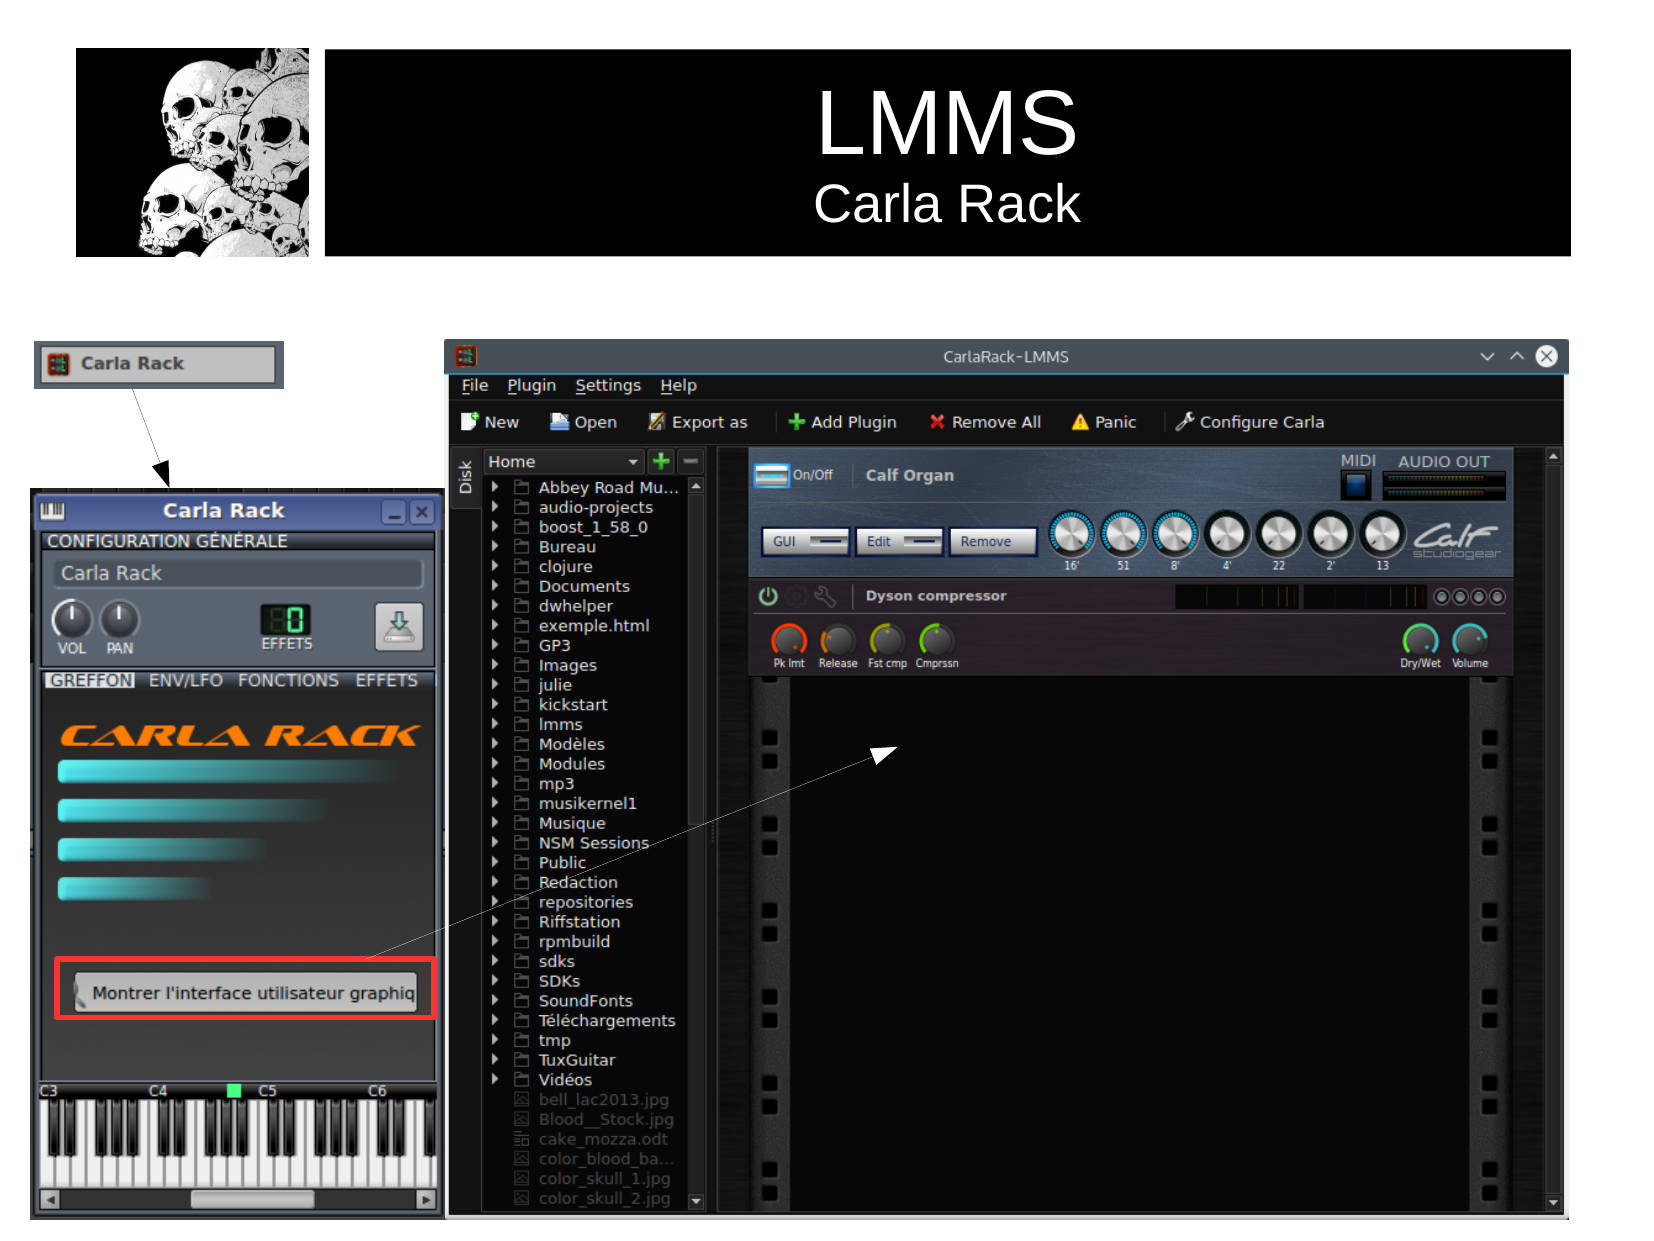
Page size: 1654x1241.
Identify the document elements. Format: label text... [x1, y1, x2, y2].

title LMMS Carla Rack [324, 49, 1571, 257]
picture [76, 48, 309, 257]
picture [34, 341, 284, 389]
picture [30, 339, 1569, 1220]
